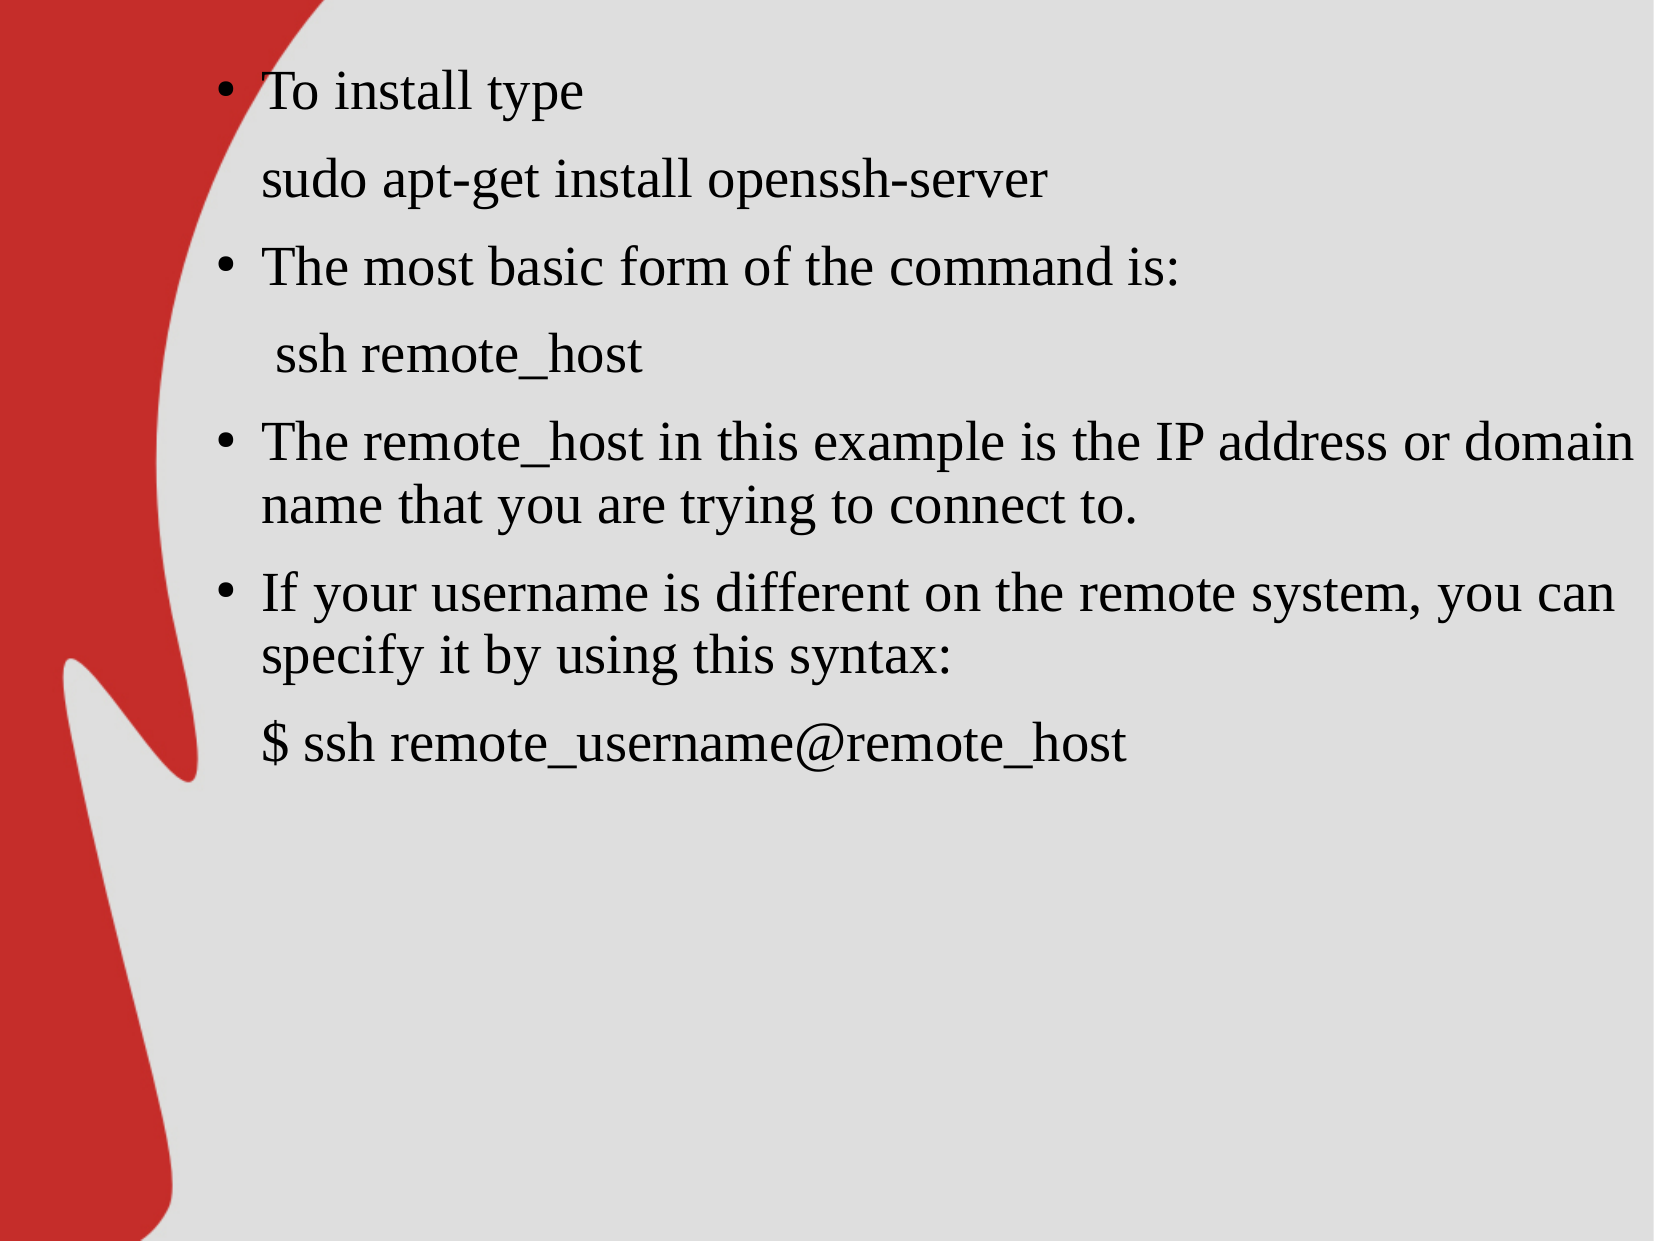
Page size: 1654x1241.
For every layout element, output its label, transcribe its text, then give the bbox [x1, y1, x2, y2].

title [59, 17, 1548, 225]
list To install type sudo apt-get install openssh-server The most basic form of the command is: ssh remote_host The remote_host in this example is the IP address or domain name that you are trying to connect to. If your username is different on the remote system, you can specify it by using this syntax: $ ssh remote_username@remote_host [200, 59, 1654, 779]
picture [0, 0, 1654, 1241]
